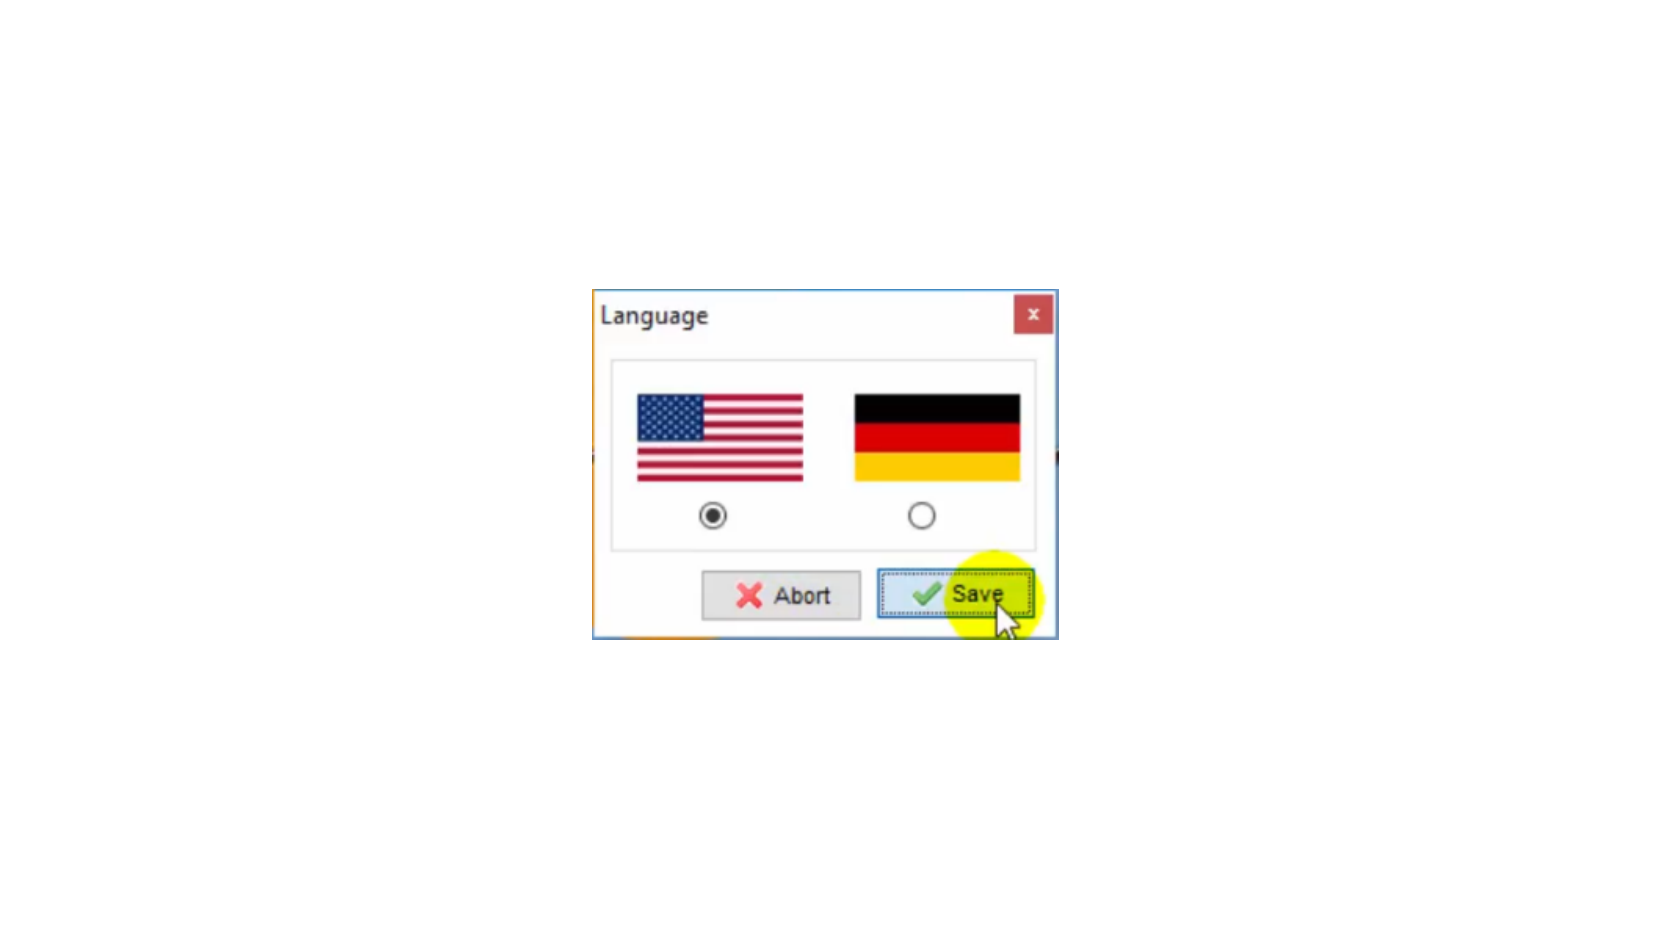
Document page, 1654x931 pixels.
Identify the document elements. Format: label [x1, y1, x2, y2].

picture [592, 289, 1059, 640]
